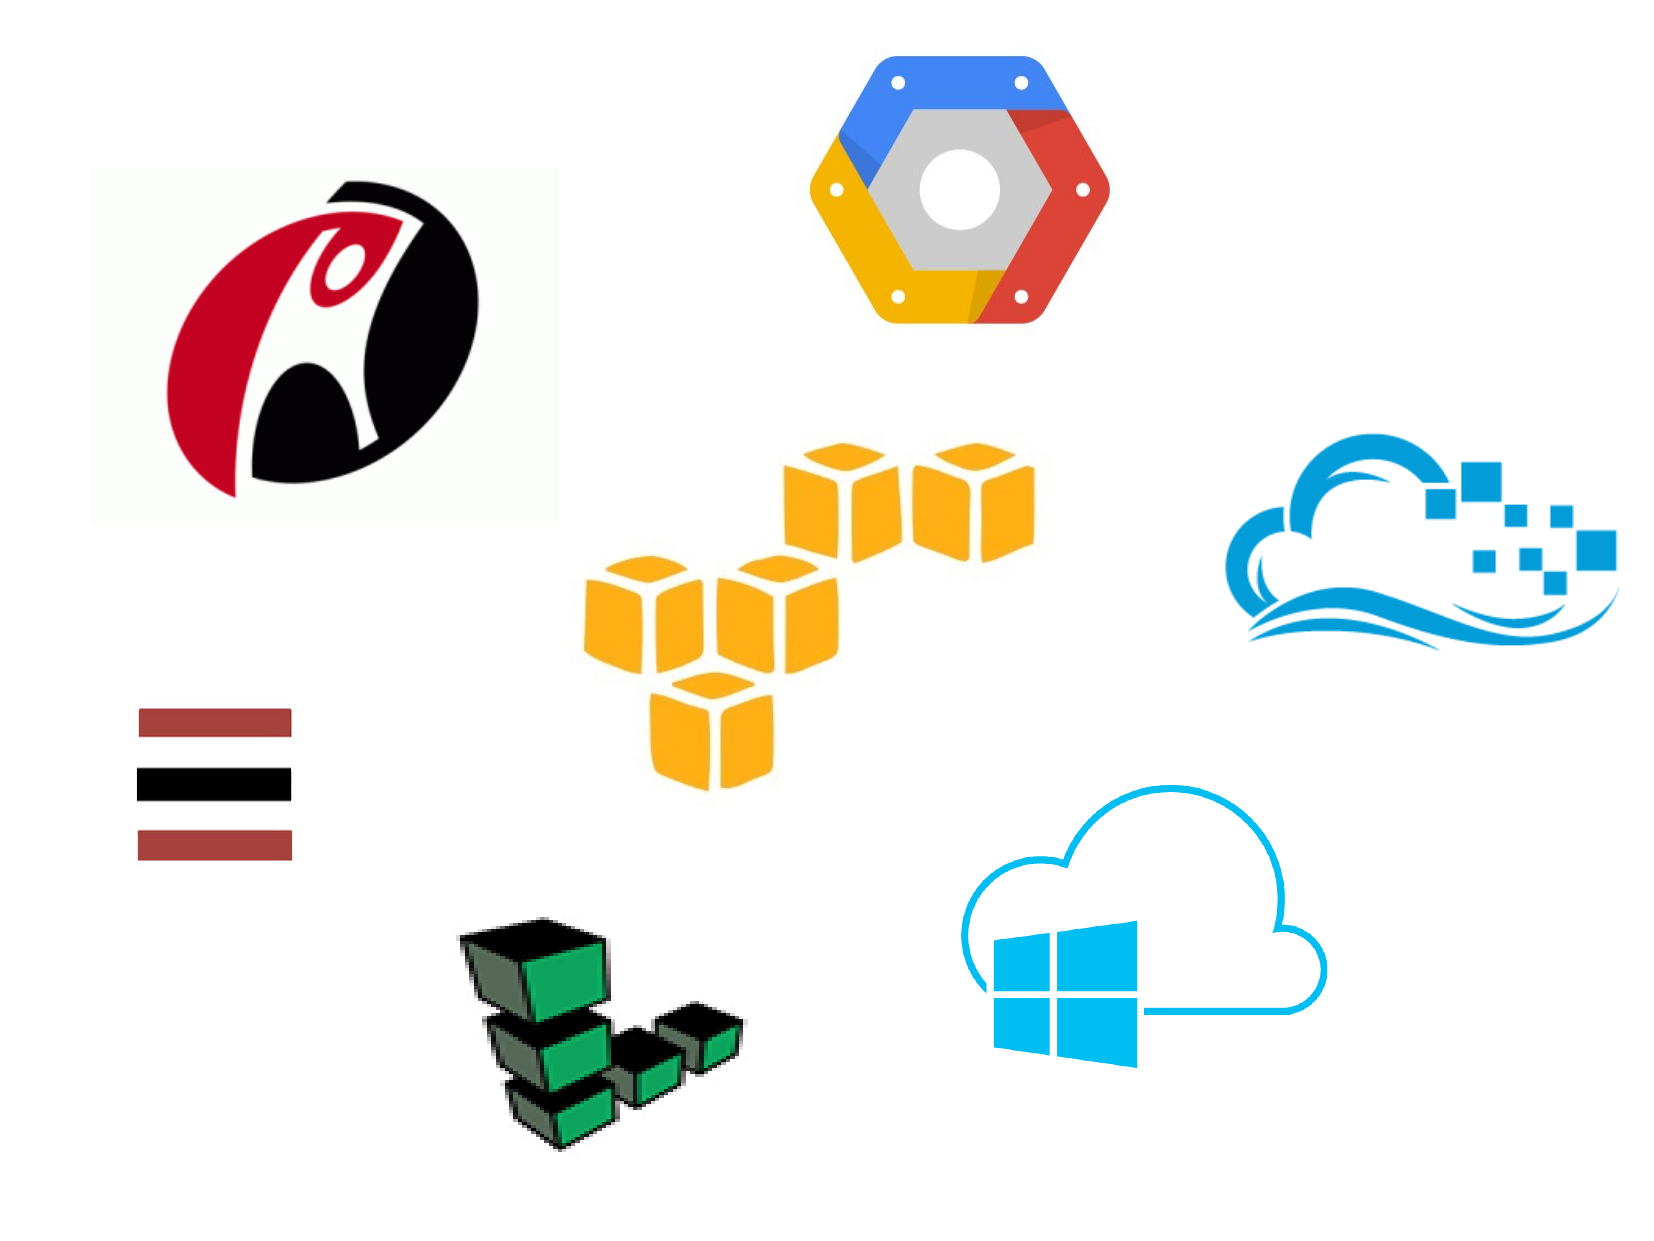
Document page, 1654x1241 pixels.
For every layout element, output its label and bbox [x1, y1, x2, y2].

picture [452, 884, 766, 1198]
picture [960, 793, 1328, 1111]
picture [60, 14, 1654, 960]
picture [120, 684, 308, 886]
